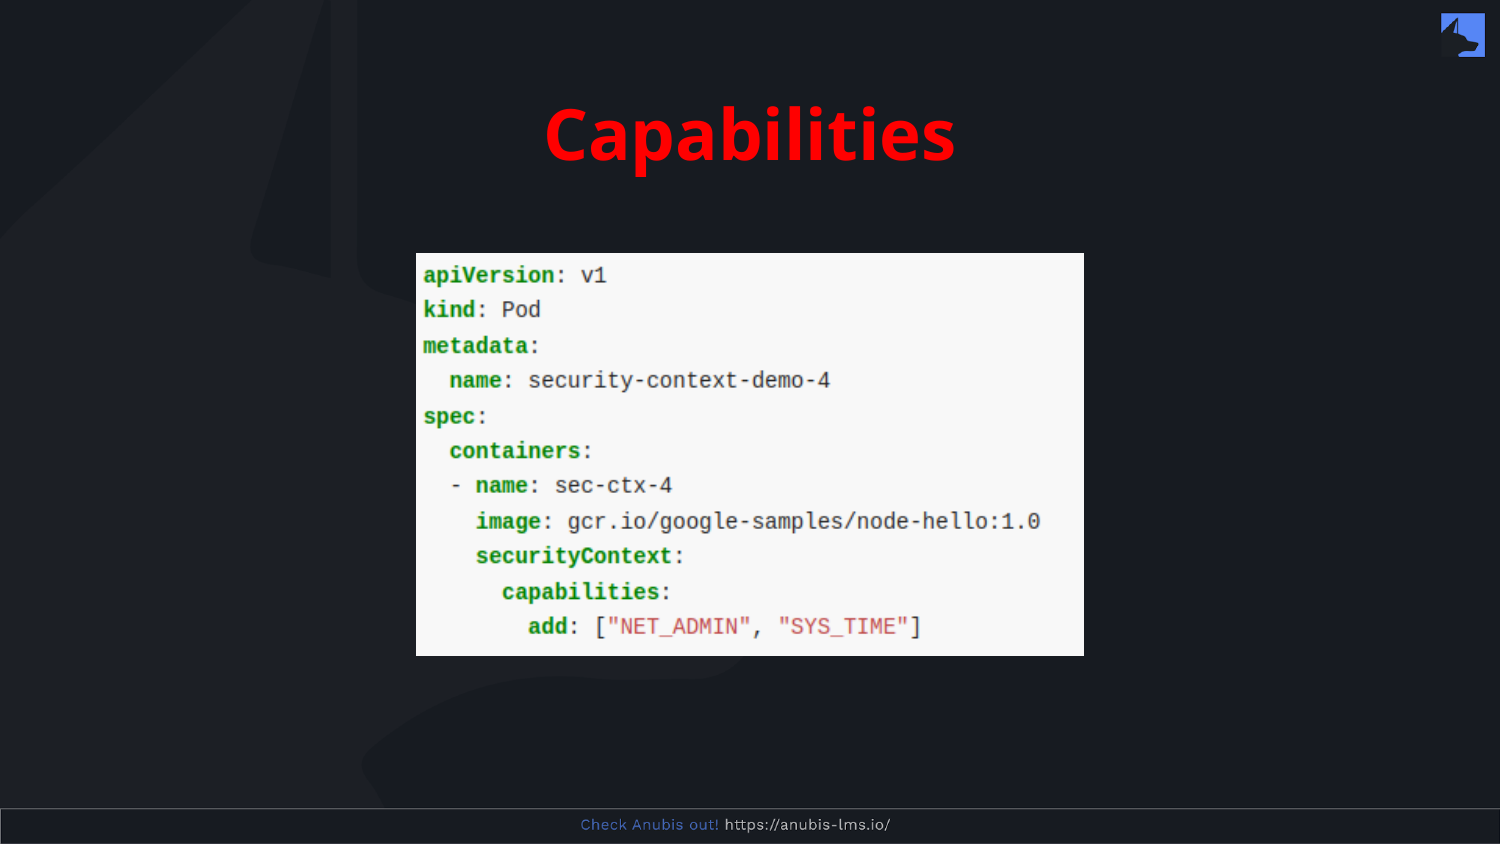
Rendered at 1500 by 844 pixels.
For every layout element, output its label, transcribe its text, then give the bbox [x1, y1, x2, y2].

picture [0, 0, 1500, 844]
title Capabilities [109, 38, 1391, 226]
